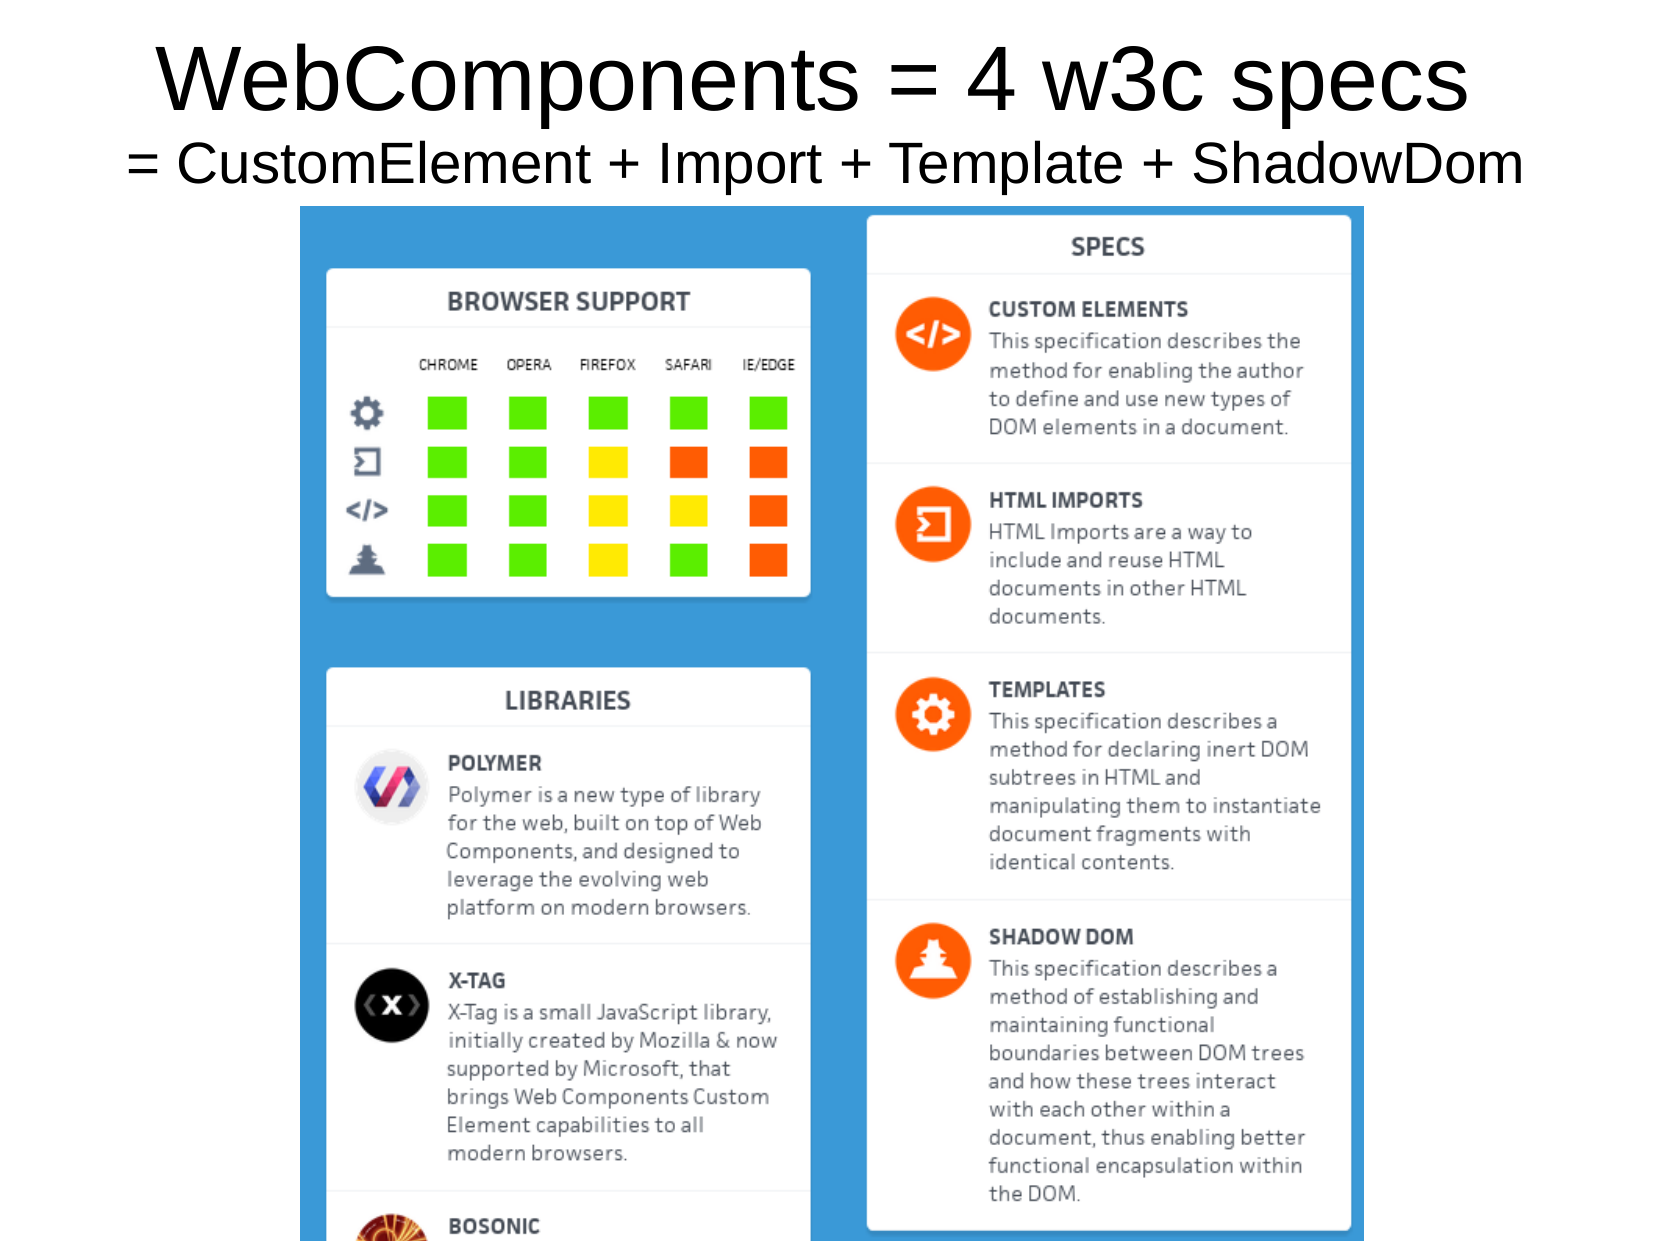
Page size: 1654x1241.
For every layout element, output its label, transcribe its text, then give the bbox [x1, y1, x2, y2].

picture [300, 206, 1364, 1241]
title WebComponents = 4 w3c specs = CustomElement + Import + Template + ShadowDom [82, 8, 1571, 216]
